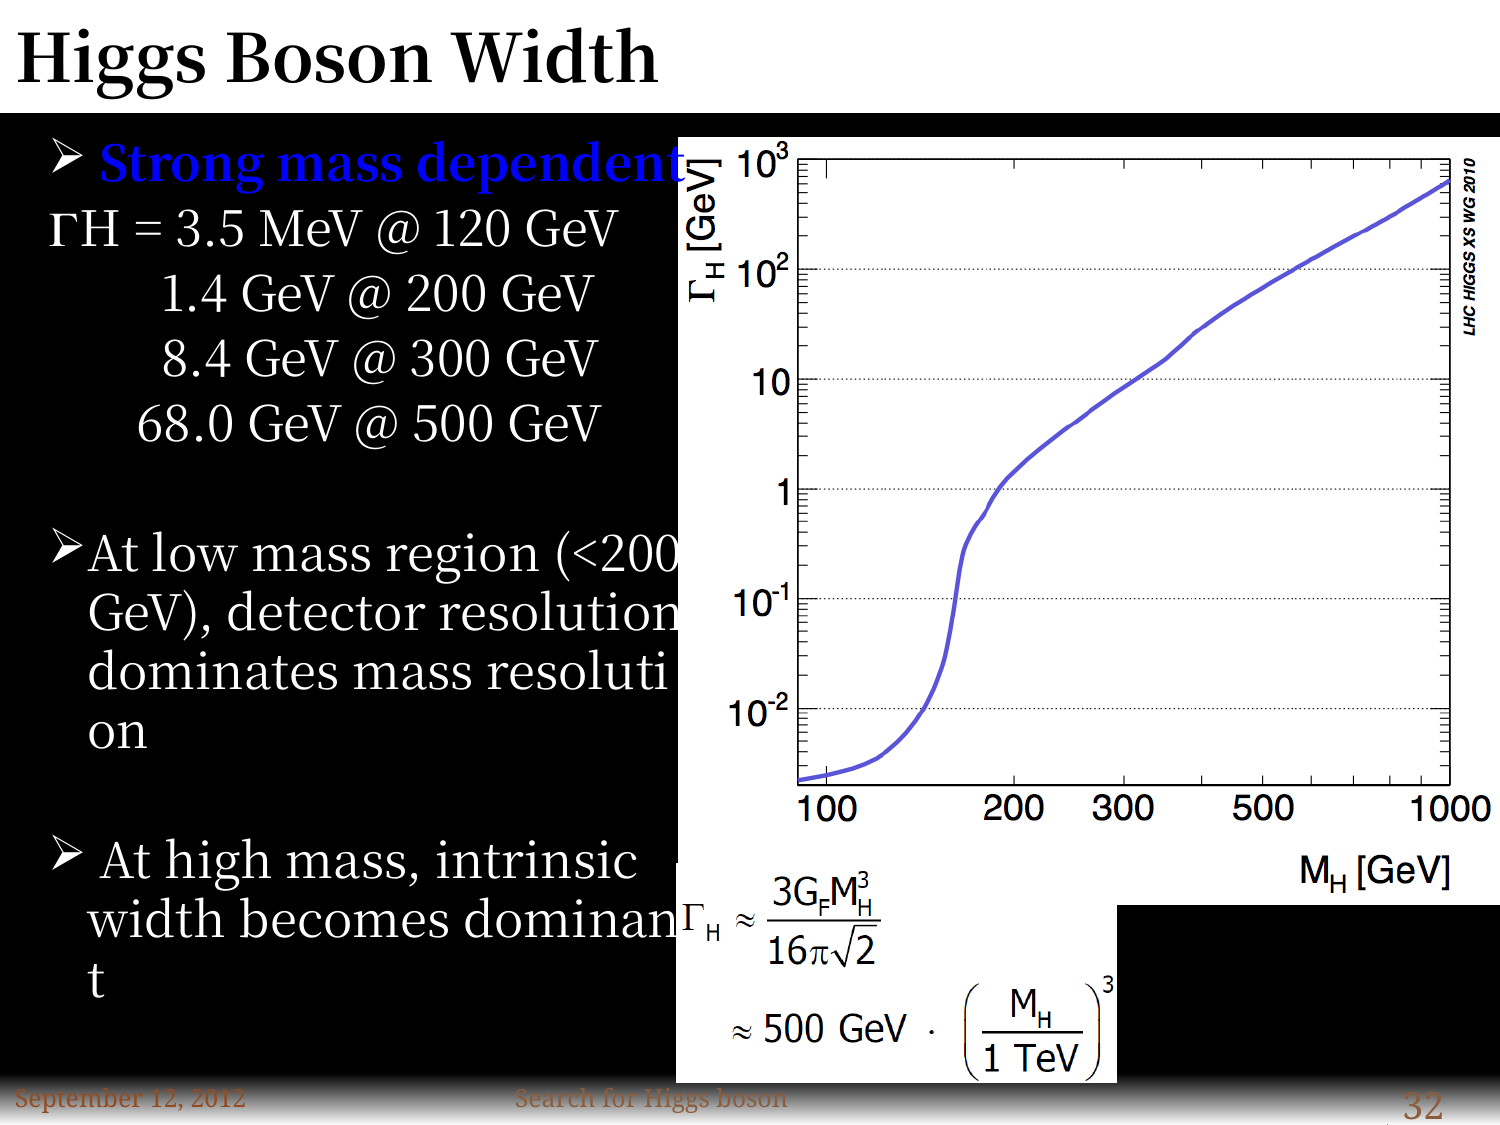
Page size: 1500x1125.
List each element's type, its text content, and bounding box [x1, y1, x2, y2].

footer Search for Higgs boson [500, 1074, 1387, 1125]
title Higgs Boson Width [0, 0, 1500, 113]
picture [676, 137, 1500, 1083]
slide_number September 12, 2012 [0, 1074, 500, 1125]
list Strong mass dependent H = 3.5 MeV @ 120 GeV 1.4 GeV @ 200 GeV 8.4 GeV @ 300 GeV 68.0 GeV @ 500 GeV At low mass region (<200 GeV), detector resolution dominates mass resolution At high mass, intrinsic width becomes dominant [17, 125, 703, 1063]
slide_number <number> [1387, 1074, 1500, 1125]
